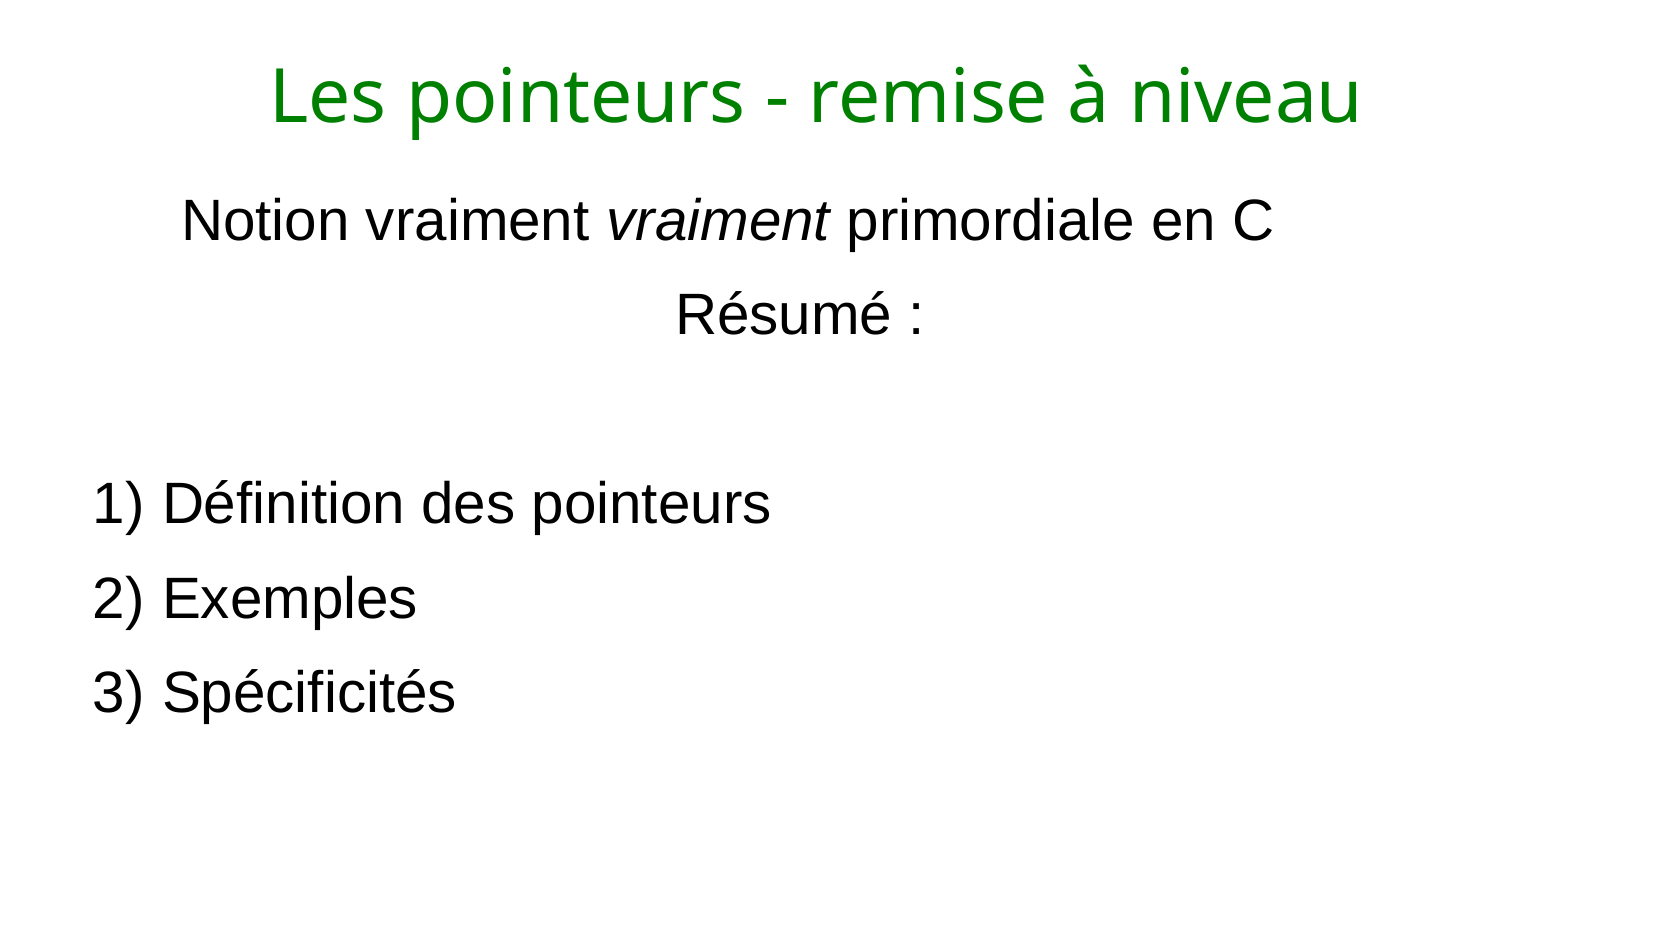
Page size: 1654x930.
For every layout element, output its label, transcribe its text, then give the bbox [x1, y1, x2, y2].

list Notion vraiment vraiment primordiale en C Résumé : Définition des pointeurs Exemples Spécificités [74, 187, 1563, 863]
title Les pointeurs - remise à niveau [82, 37, 1571, 150]
